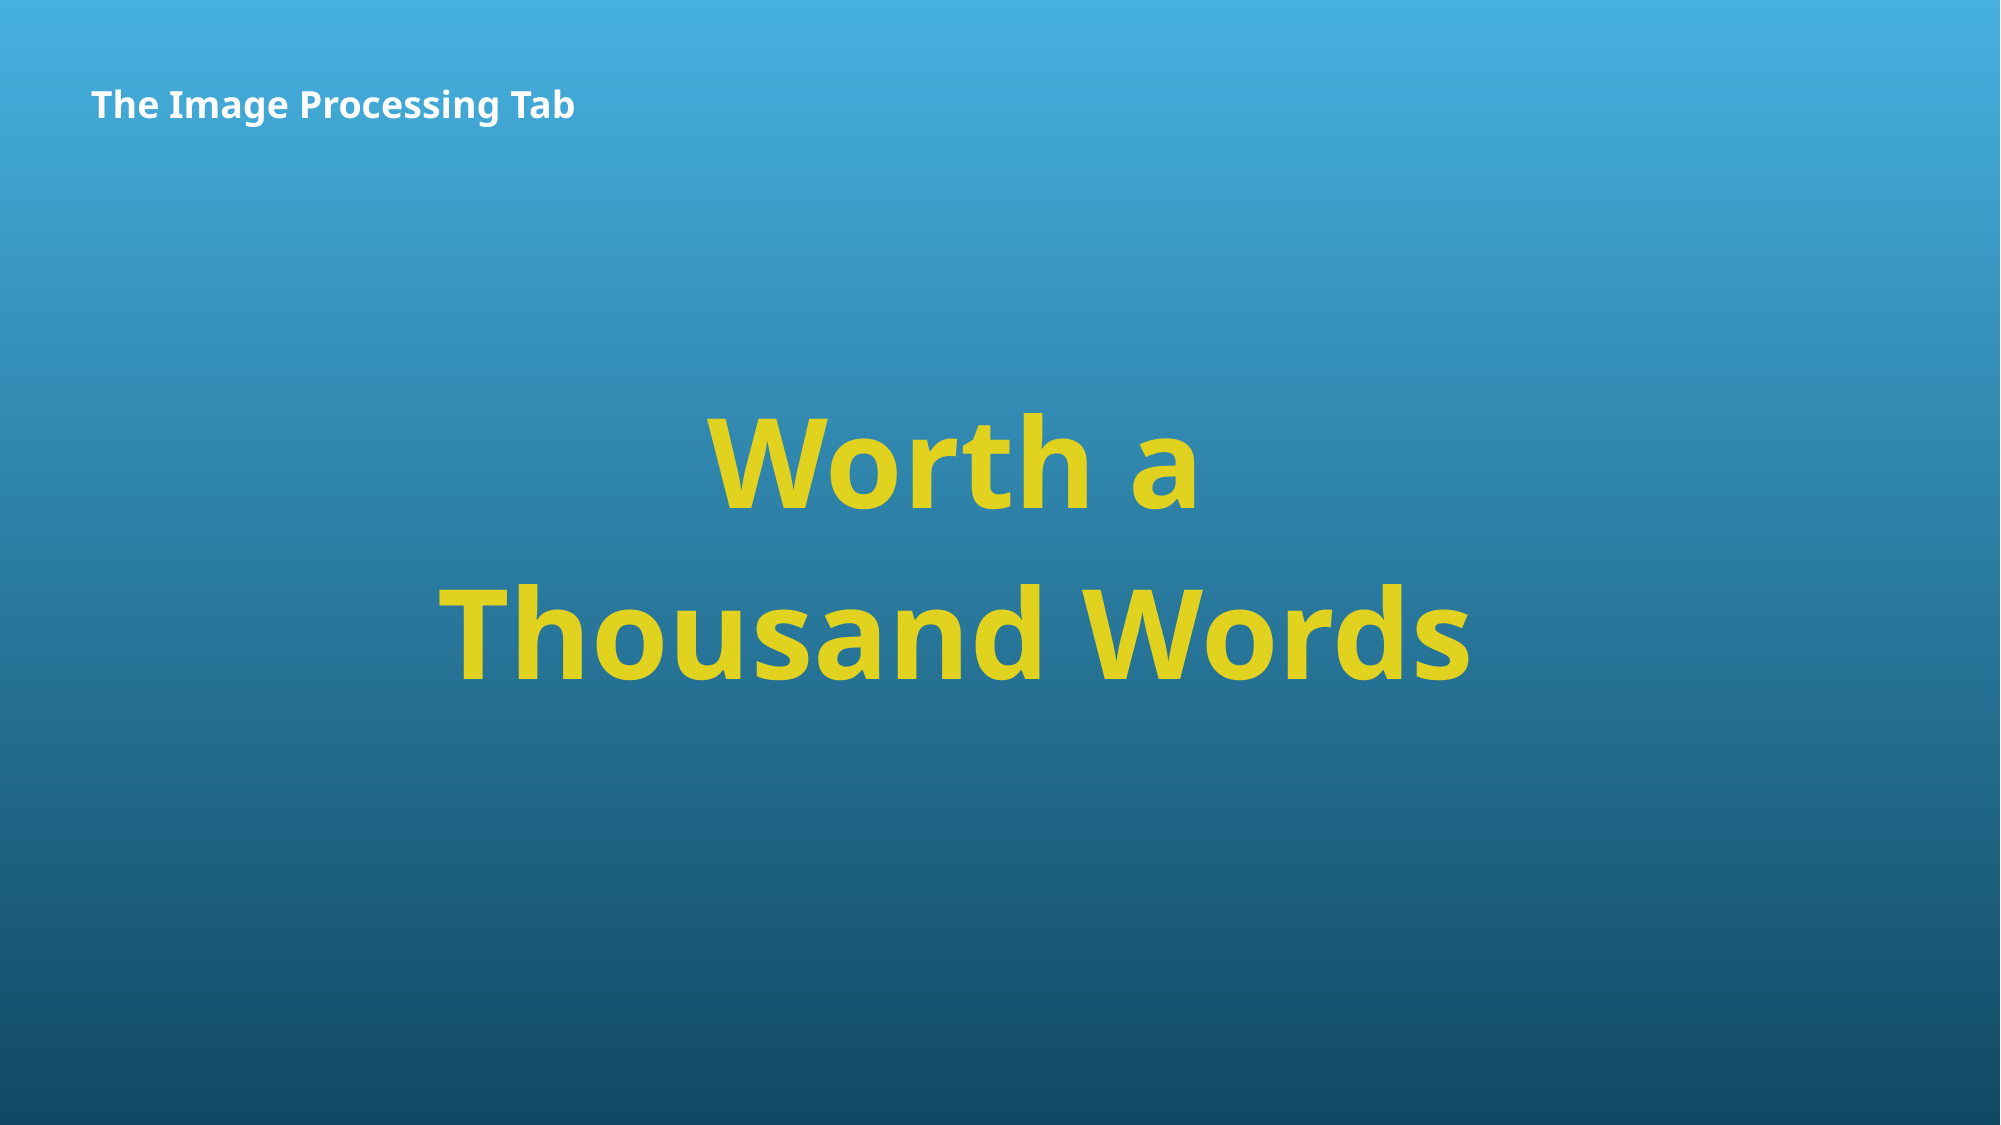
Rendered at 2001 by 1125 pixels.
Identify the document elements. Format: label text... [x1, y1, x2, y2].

text_box The Image Processing Tab [75, 71, 653, 133]
text_box Worth a Thousand Words [373, 367, 1539, 686]
